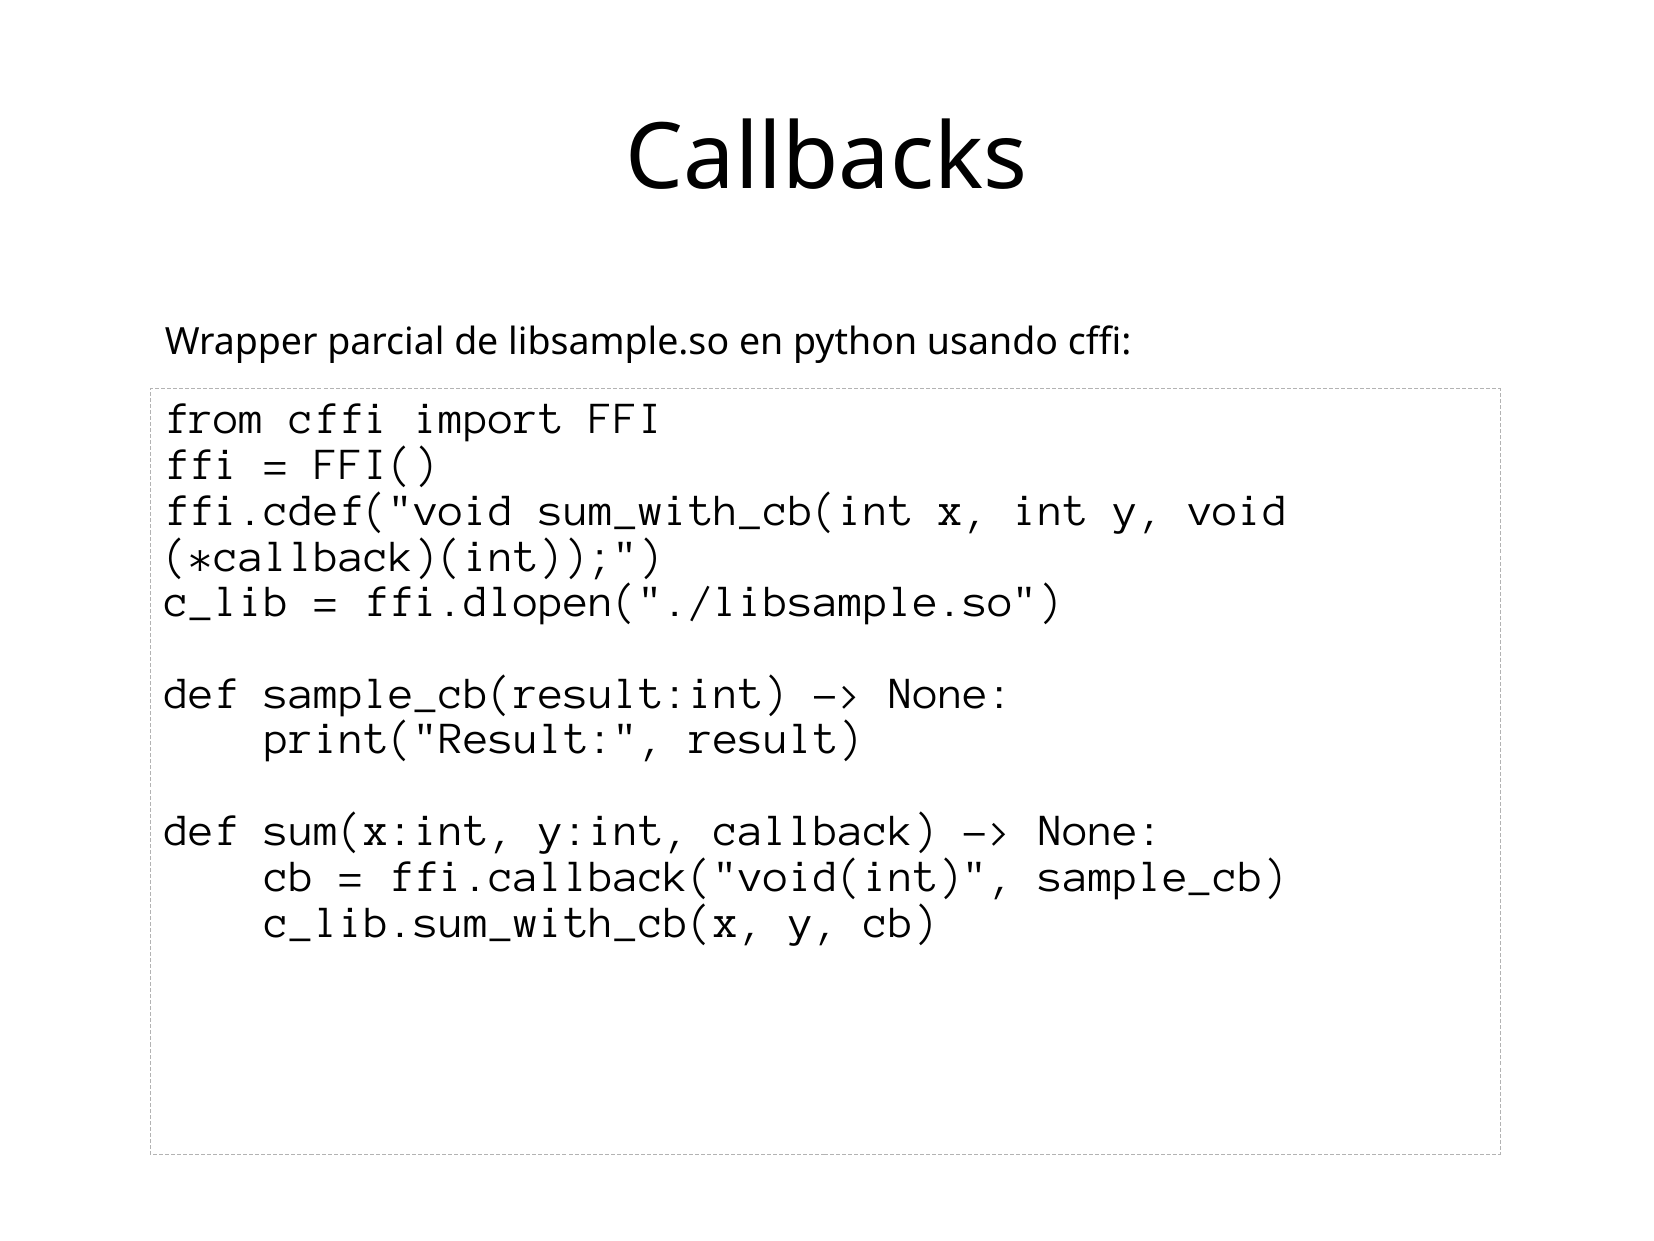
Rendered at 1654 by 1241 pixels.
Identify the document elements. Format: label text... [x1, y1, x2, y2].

text_box from cffi import FFI ffi = FFI() ffi.cdef("void sum_with_cb(int x, int y, void (*callback)(int));") c_lib = ffi.dlopen("./libsample.so") def sample_cb(result:int) -> None: print("Result:", result) def sum(x:int, y:int, callback) -> None: cb = ffi.callback("void(int)", sample_cb) c_lib.sum_with_cb(x, y, cb) [150, 388, 1501, 953]
text_box Wrapper parcial de libsample.so en python usando cffi: [150, 307, 1061, 367]
title Callbacks [82, 49, 1571, 257]
